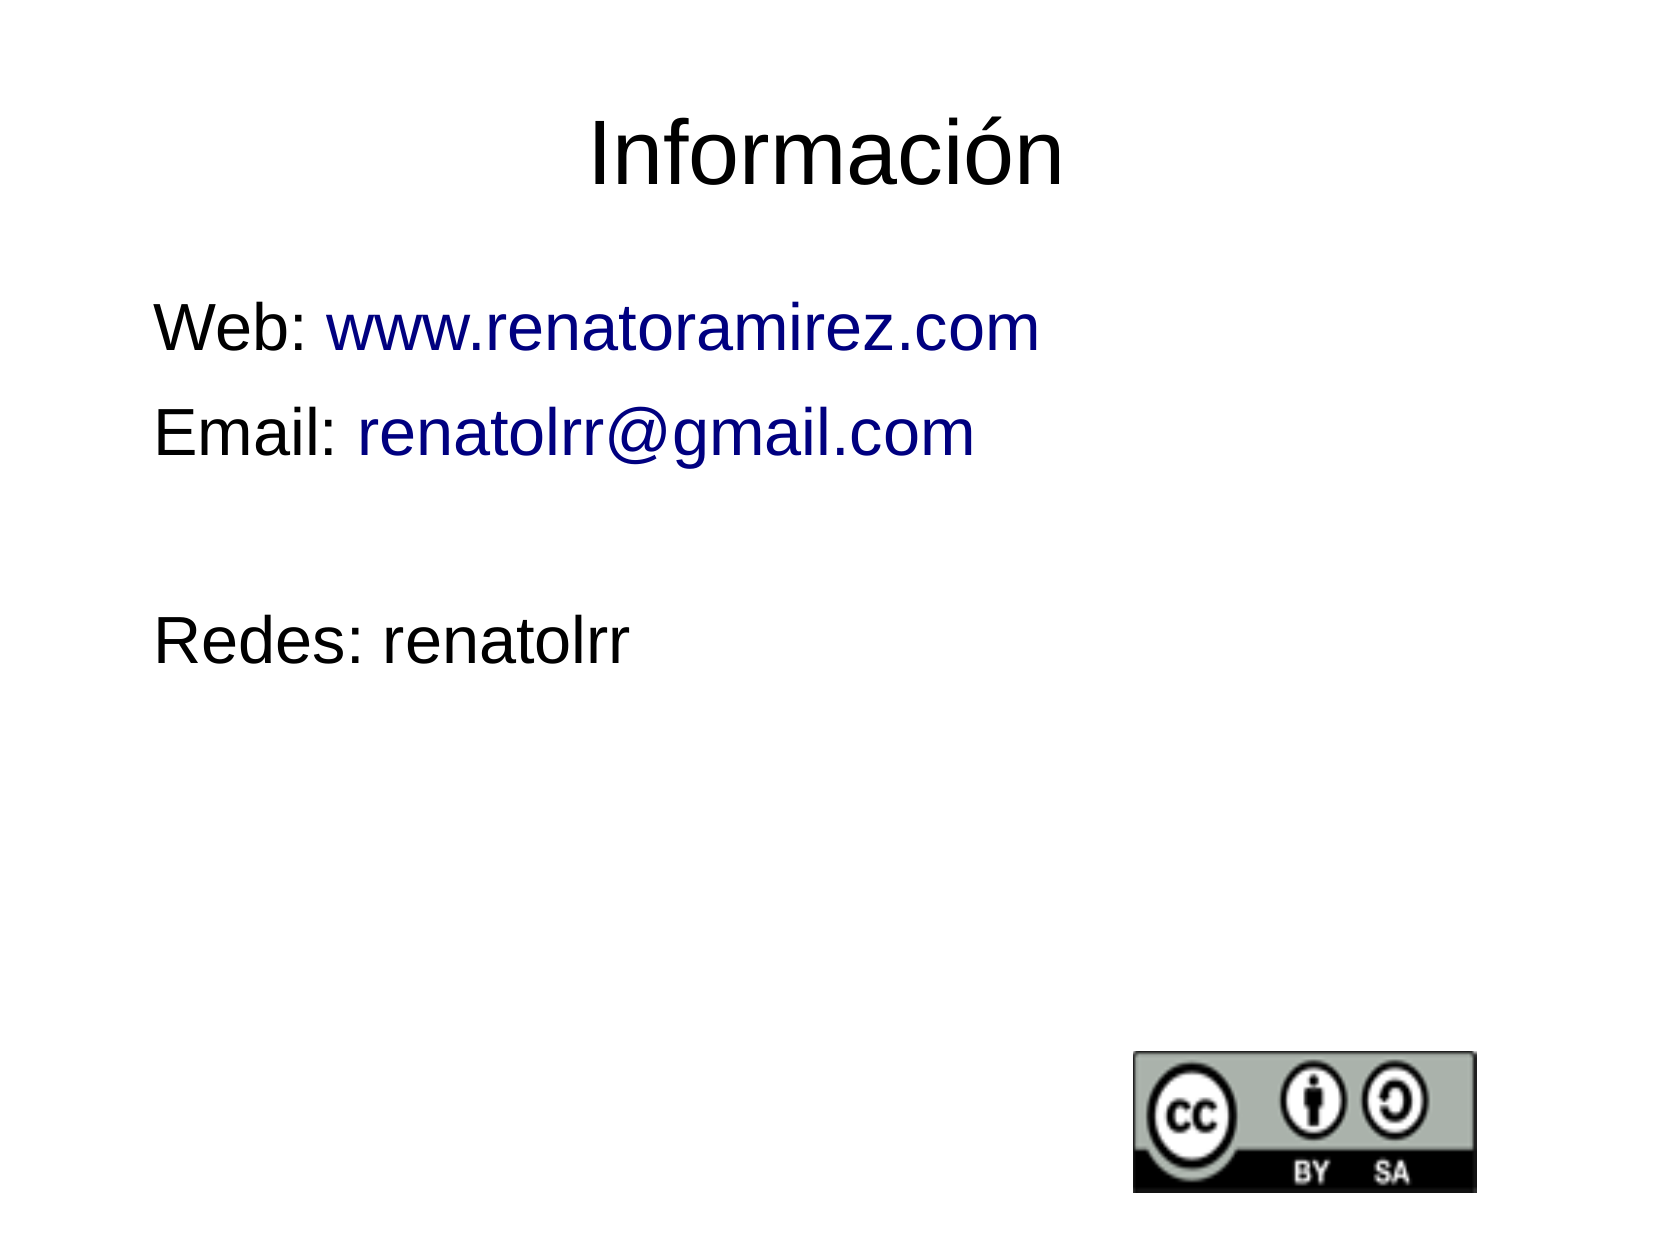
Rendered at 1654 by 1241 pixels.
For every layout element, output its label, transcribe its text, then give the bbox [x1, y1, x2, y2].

list Web: www.renatoramirez.com Email: renatolrr@gmail.com Redes: renatolrr [82, 290, 1571, 1010]
title Información [82, 49, 1571, 257]
picture [1133, 1051, 1477, 1193]
